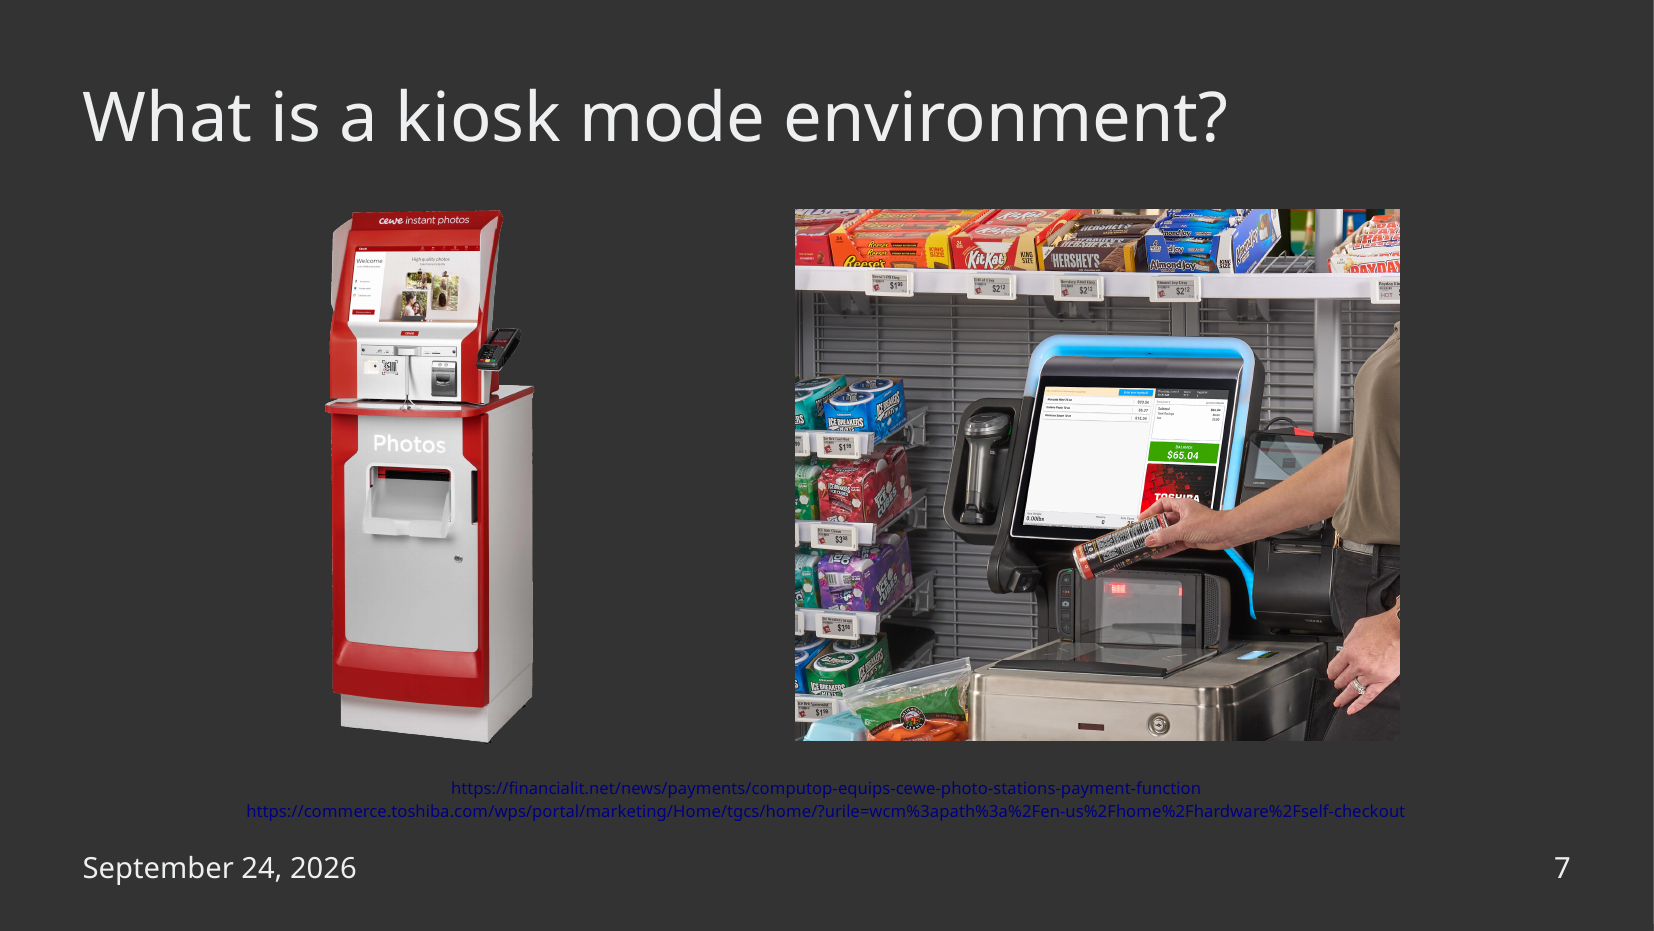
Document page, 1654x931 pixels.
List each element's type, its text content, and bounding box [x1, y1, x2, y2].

title What is a kiosk mode environment? [82, 36, 1571, 193]
text_box https://financialit.net/news/payments/computop-equips-cewe-photo-stations-payment-function https://commerce.toshiba.com/wps/portal/marketing/Home/tgcs/home/?urile=wcm%3apath%3a%2Fen-us%2Fhome%2Fhardware%2Fself-checkout [41, 768, 1613, 823]
picture [795, 209, 1400, 741]
picture [305, 199, 553, 755]
